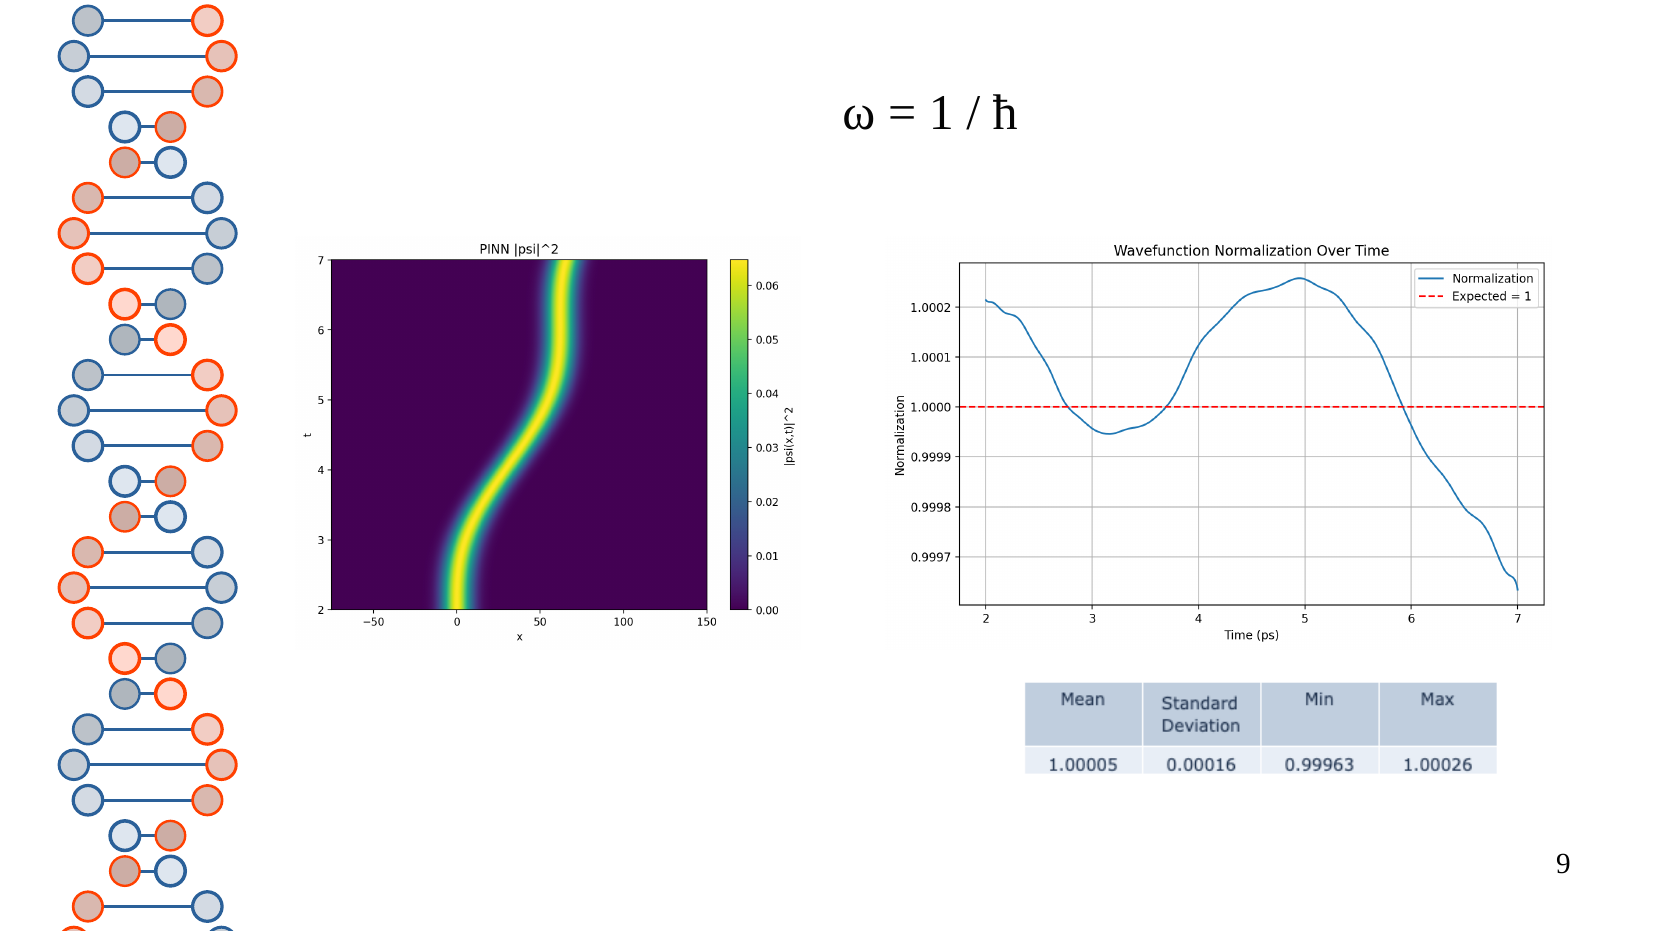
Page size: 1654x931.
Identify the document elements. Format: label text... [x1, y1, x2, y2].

picture [885, 236, 1552, 650]
picture [1010, 669, 1515, 792]
picture [295, 236, 801, 650]
title ω = 1 / ħ [265, 35, 1595, 189]
